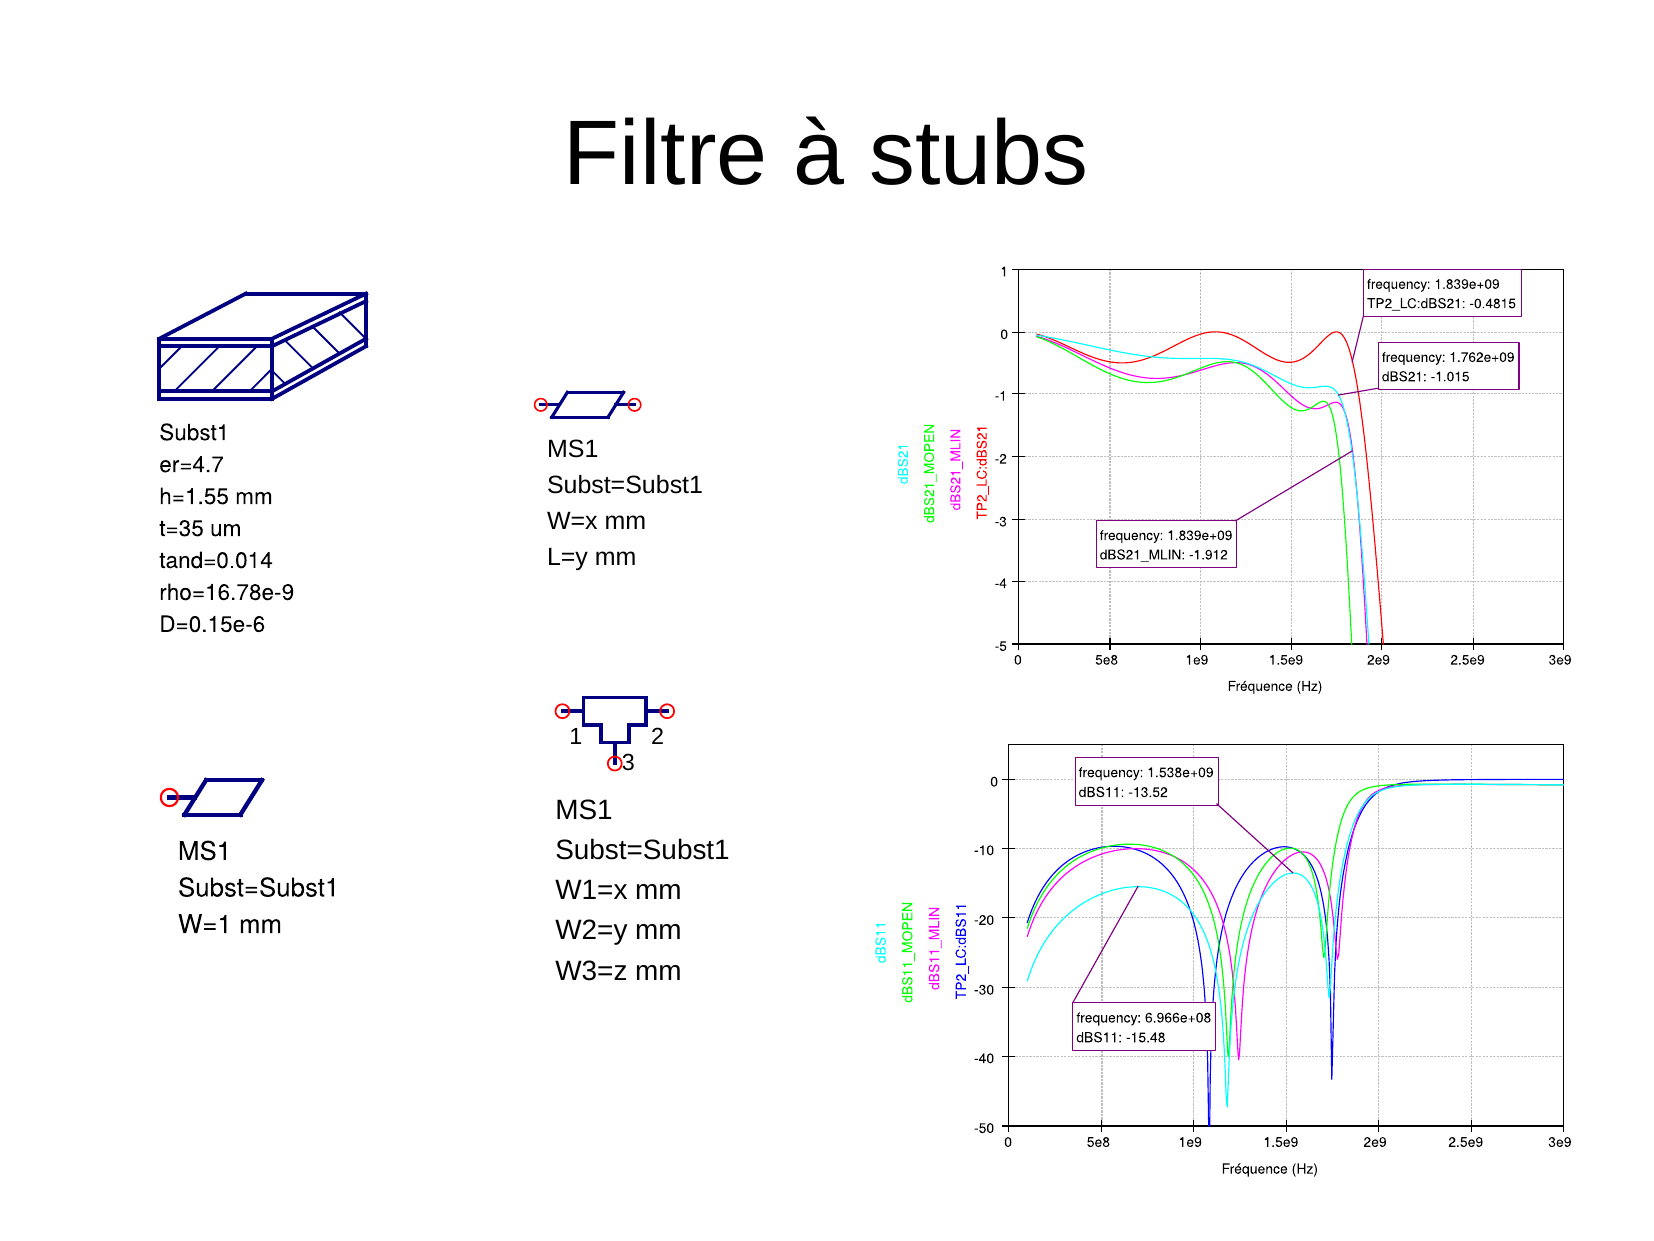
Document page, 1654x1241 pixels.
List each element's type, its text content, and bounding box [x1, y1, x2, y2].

picture [875, 744, 1571, 1177]
picture [155, 290, 370, 634]
picture [159, 777, 334, 934]
title Filtre à stubs [82, 49, 1571, 257]
picture [529, 665, 734, 981]
picture [517, 364, 708, 572]
picture [897, 266, 1571, 694]
